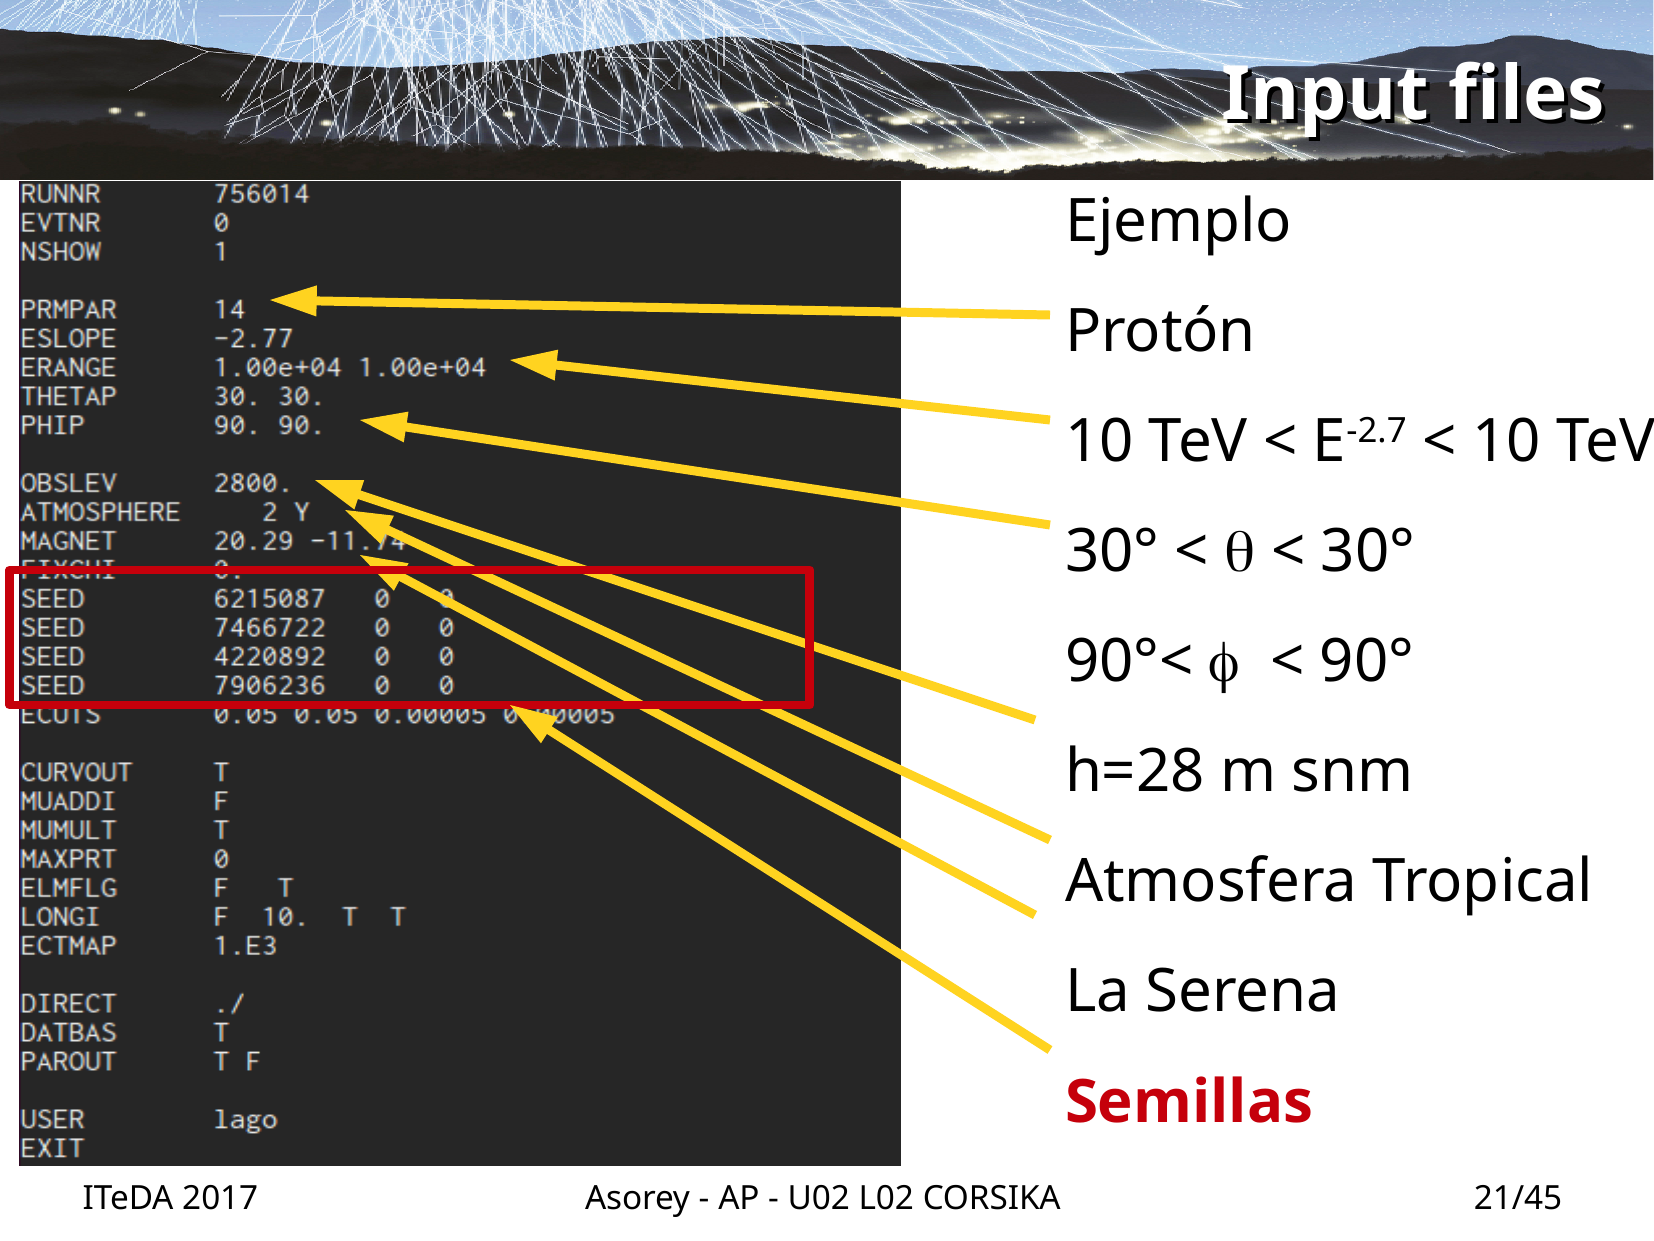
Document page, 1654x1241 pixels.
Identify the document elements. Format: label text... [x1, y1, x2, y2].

picture [783, 652, 901, 764]
picture [19, 574, 622, 701]
picture [0, 0, 1654, 180]
picture [19, 709, 901, 1166]
picture [408, 574, 740, 701]
picture [19, 181, 901, 670]
picture [495, 574, 805, 701]
picture [530, 709, 901, 948]
picture [354, 500, 555, 566]
list Ejemplo Protón 10 TeV < E-2.7 < 10 TeV 30° < q < 30° 90°< f < 90° h=28 m snm Atmosfera Tropical La Serena Semillas [1065, 177, 1654, 1141]
picture [615, 574, 805, 638]
title Input files [45, 15, 1606, 166]
picture [661, 709, 901, 837]
